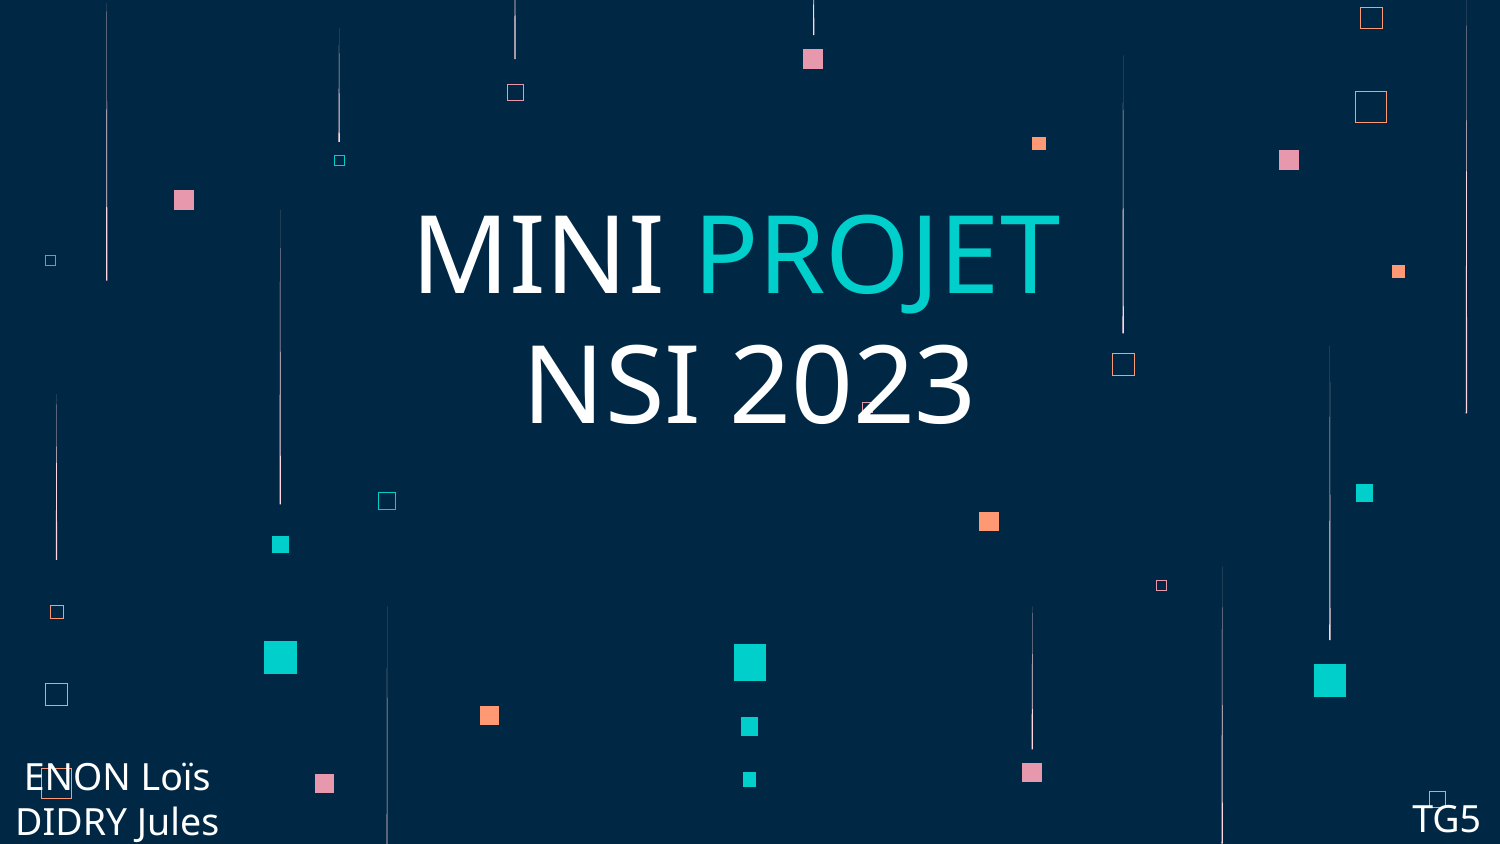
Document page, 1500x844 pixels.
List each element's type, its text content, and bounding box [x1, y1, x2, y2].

text_box [741, 717, 758, 736]
text_box [979, 512, 999, 531]
text_box [315, 774, 334, 793]
title MINI PROJET NSI 2023 [256, 123, 1244, 461]
text_box [1022, 763, 1042, 782]
text_box [1314, 664, 1346, 697]
text_box [264, 641, 297, 674]
text_box [1032, 137, 1046, 150]
text_box [480, 706, 499, 725]
subtitle ENON Loïs DIDRY Jules [0, 738, 386, 844]
text_box [734, 644, 766, 681]
text_box [272, 536, 289, 553]
text_box [743, 772, 756, 787]
text_box TG5 [1387, 785, 1500, 844]
